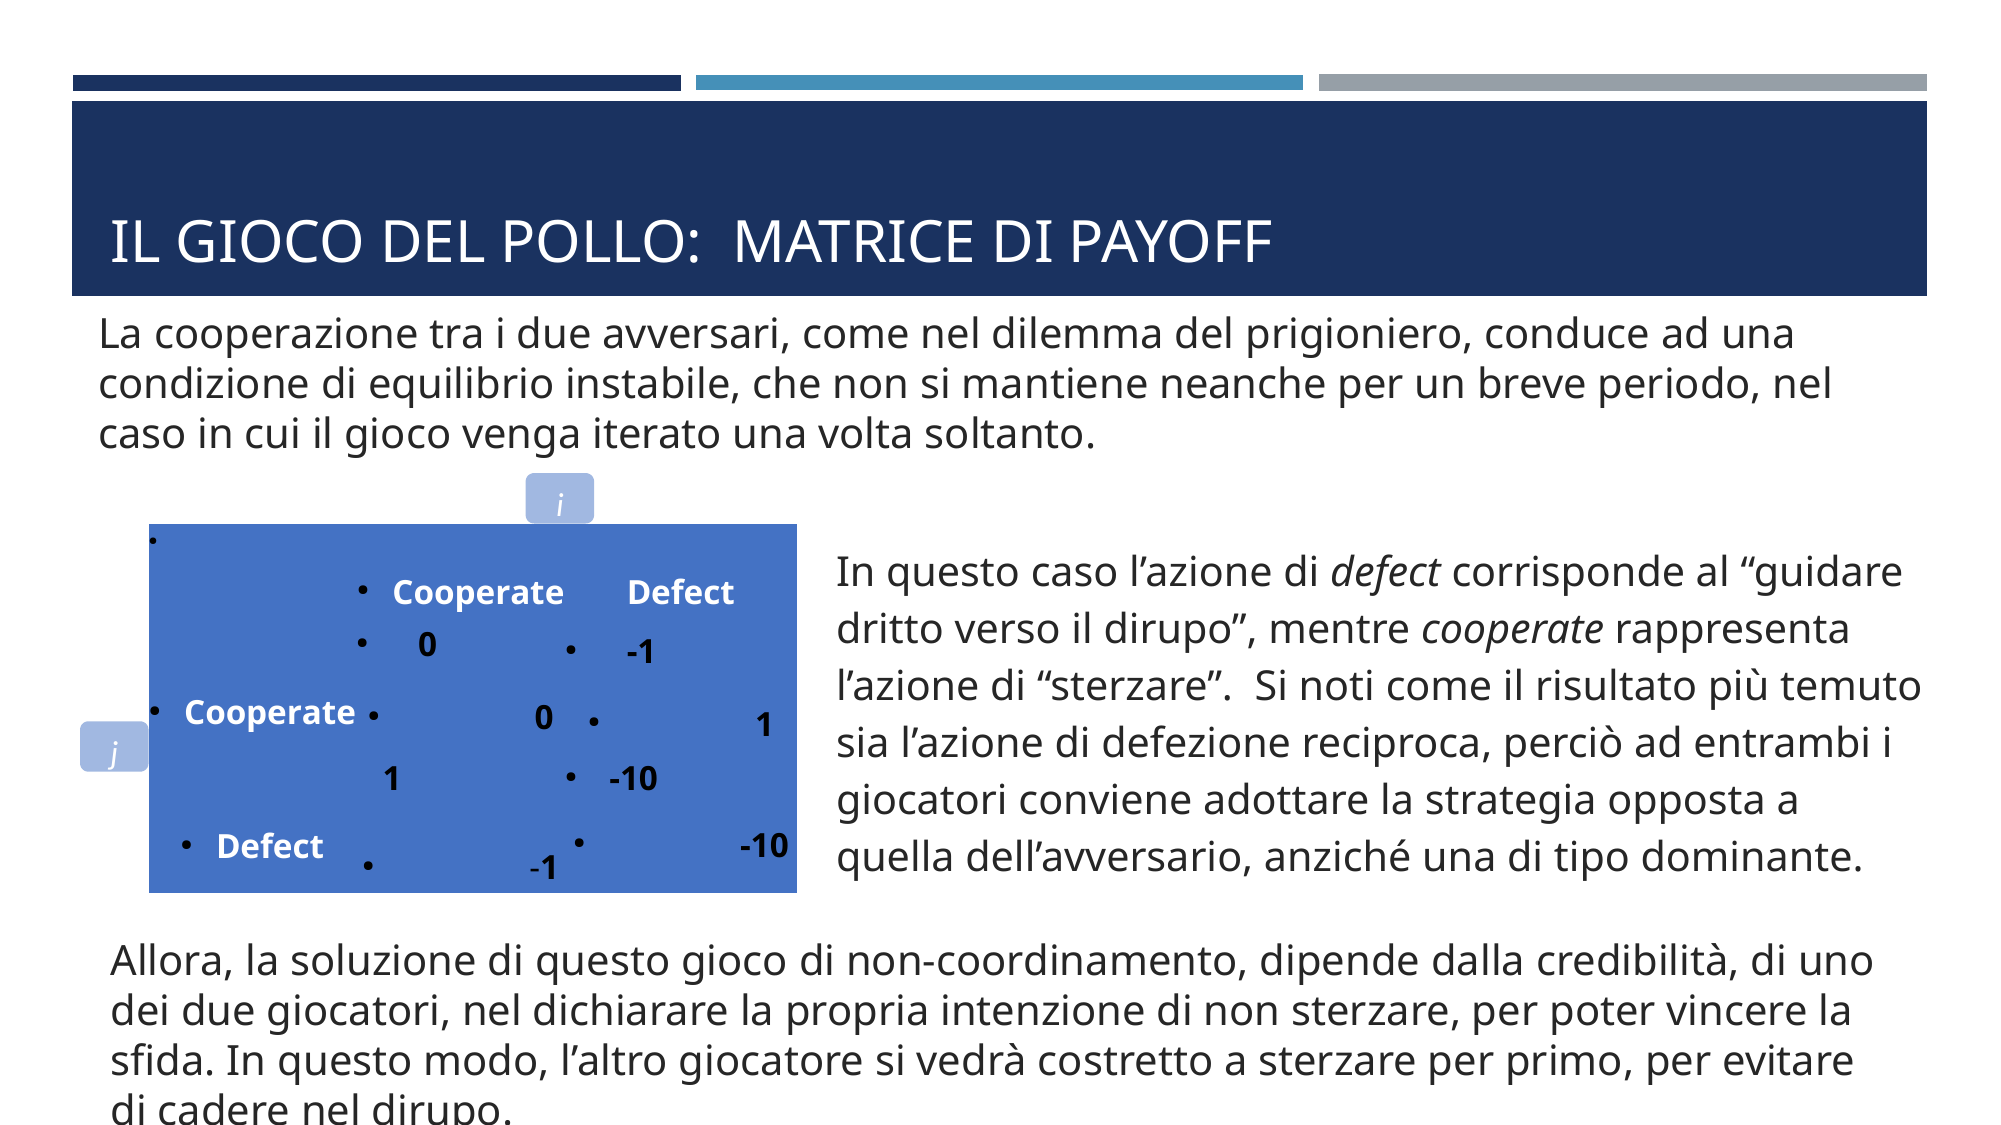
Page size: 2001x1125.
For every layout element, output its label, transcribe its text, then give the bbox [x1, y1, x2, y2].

table_cell 1 -1 [356, 755, 565, 893]
table_header [149, 524, 356, 621]
list In questo caso l’azione di defect corrisponde al “guidare dritto verso il dirupo”, mentre cooperate rappresenta l’azione di “sterzare”. Si noti come il risultato più temuto sia l’azione di defezione reciproca, perciò ad entrambi i giocatori conviene adottare la strategia opposta a quella dell’avversario, anziché una di tipo dominante. [821, 524, 1943, 894]
text_box j [80, 721, 149, 772]
table_header Cooperate [356, 524, 565, 621]
table_cell Cooperate [149, 621, 356, 755]
table_cell Defect [149, 755, 356, 893]
table_cell -1 1 [565, 621, 797, 755]
table_cell 0 0 [356, 621, 565, 755]
text_box i [525, 473, 595, 524]
text_box La cooperazione tra i due avversari, come nel dilemma del prigioniero, conduce ad una condizione di equilibrio instabile, che non si mantiene neanche per un breve periodo, nel caso in cui il gioco venga iterato una volta soltanto. [83, 299, 1917, 467]
text_box Allora, la soluzione di questo gioco di non-coordinamento, dipende dalla credibilità, di uno dei due giocatori, nel dichiarare la propria intenzione di non sterzare, per poter vincere la sfida. In questo modo, l’altro giocatore si vedrà costretto a sterzare per primo, per evitare di cadere nel dirupo. [95, 926, 1905, 1094]
table_cell -10 -10 [565, 755, 797, 893]
table_header Defect [565, 524, 797, 621]
title Il gioco del pollo: matrice di payoff [95, 115, 1905, 282]
